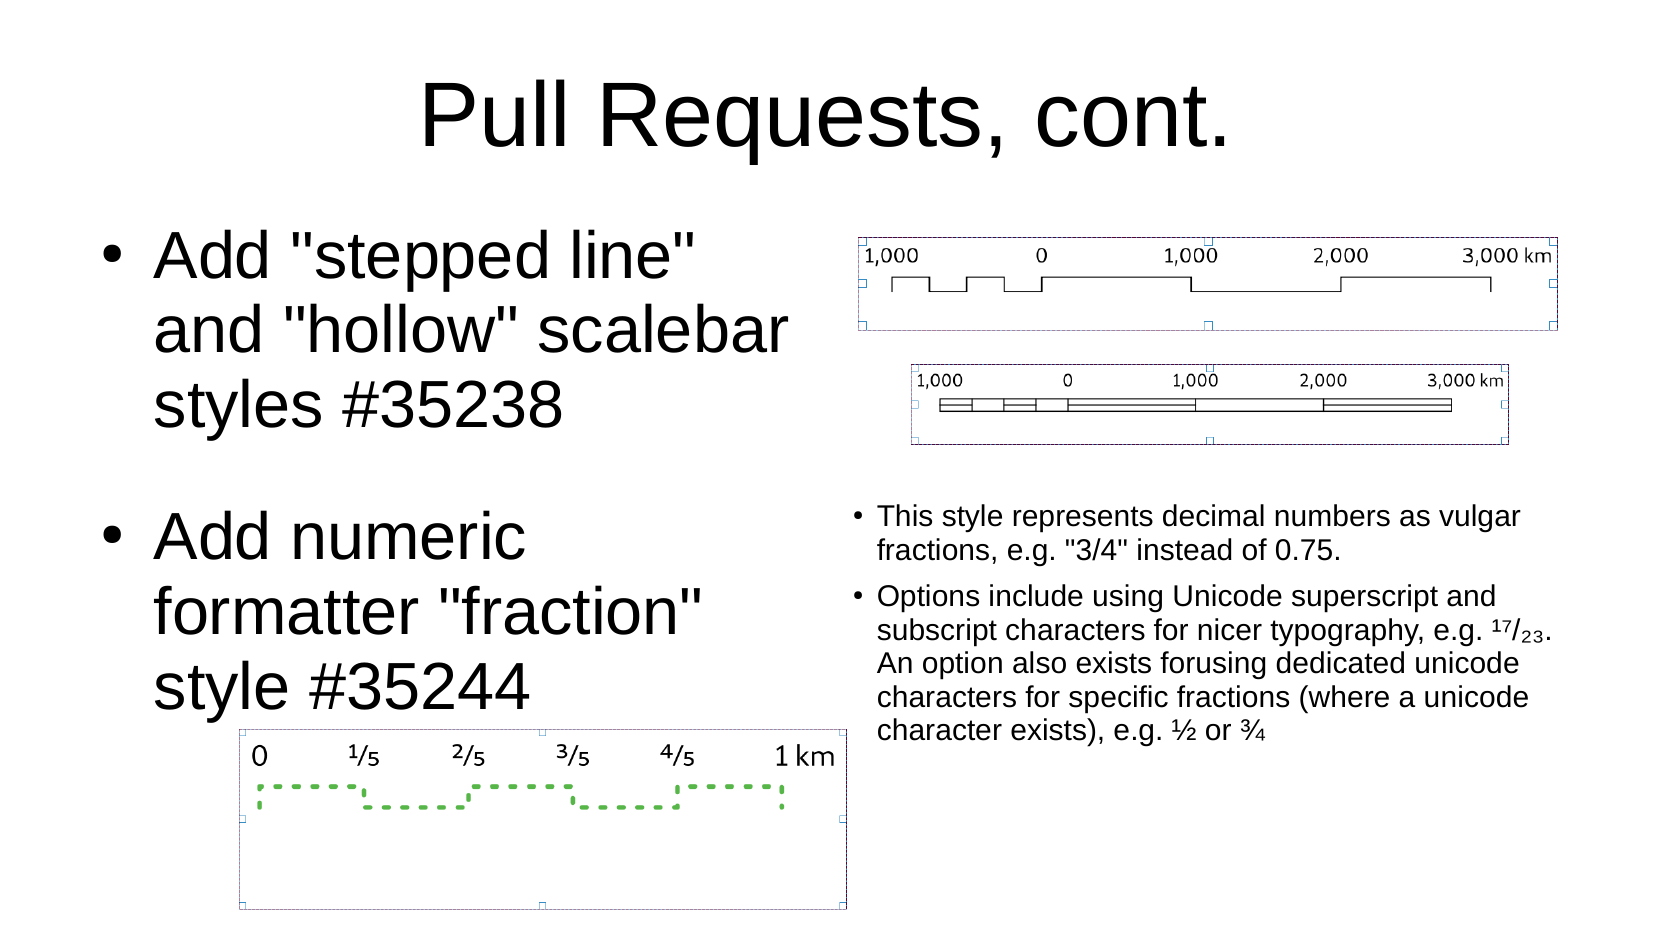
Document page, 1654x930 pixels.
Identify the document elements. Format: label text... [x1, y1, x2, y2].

picture [225, 720, 855, 916]
title Pull Requests, cont. [82, 37, 1571, 193]
picture [844, 219, 1589, 487]
list This style represents decimal numbers as vulgar fractions, e.g. "3/4" instead of 0.75. Options include using Unicode superscript and subscript characters for nicer typography, e.g. ¹⁷/₂₃. An option also exists forusing dedicated unicode characters for specific fractions (where a unicode character exists), e.g. ½ or ¾ [844, 499, 1571, 757]
list Add "stepped line" and "hollow" scalebar styles #35238 [82, 217, 809, 475]
list Add numeric formatter "fraction" style #35244 [82, 499, 809, 757]
